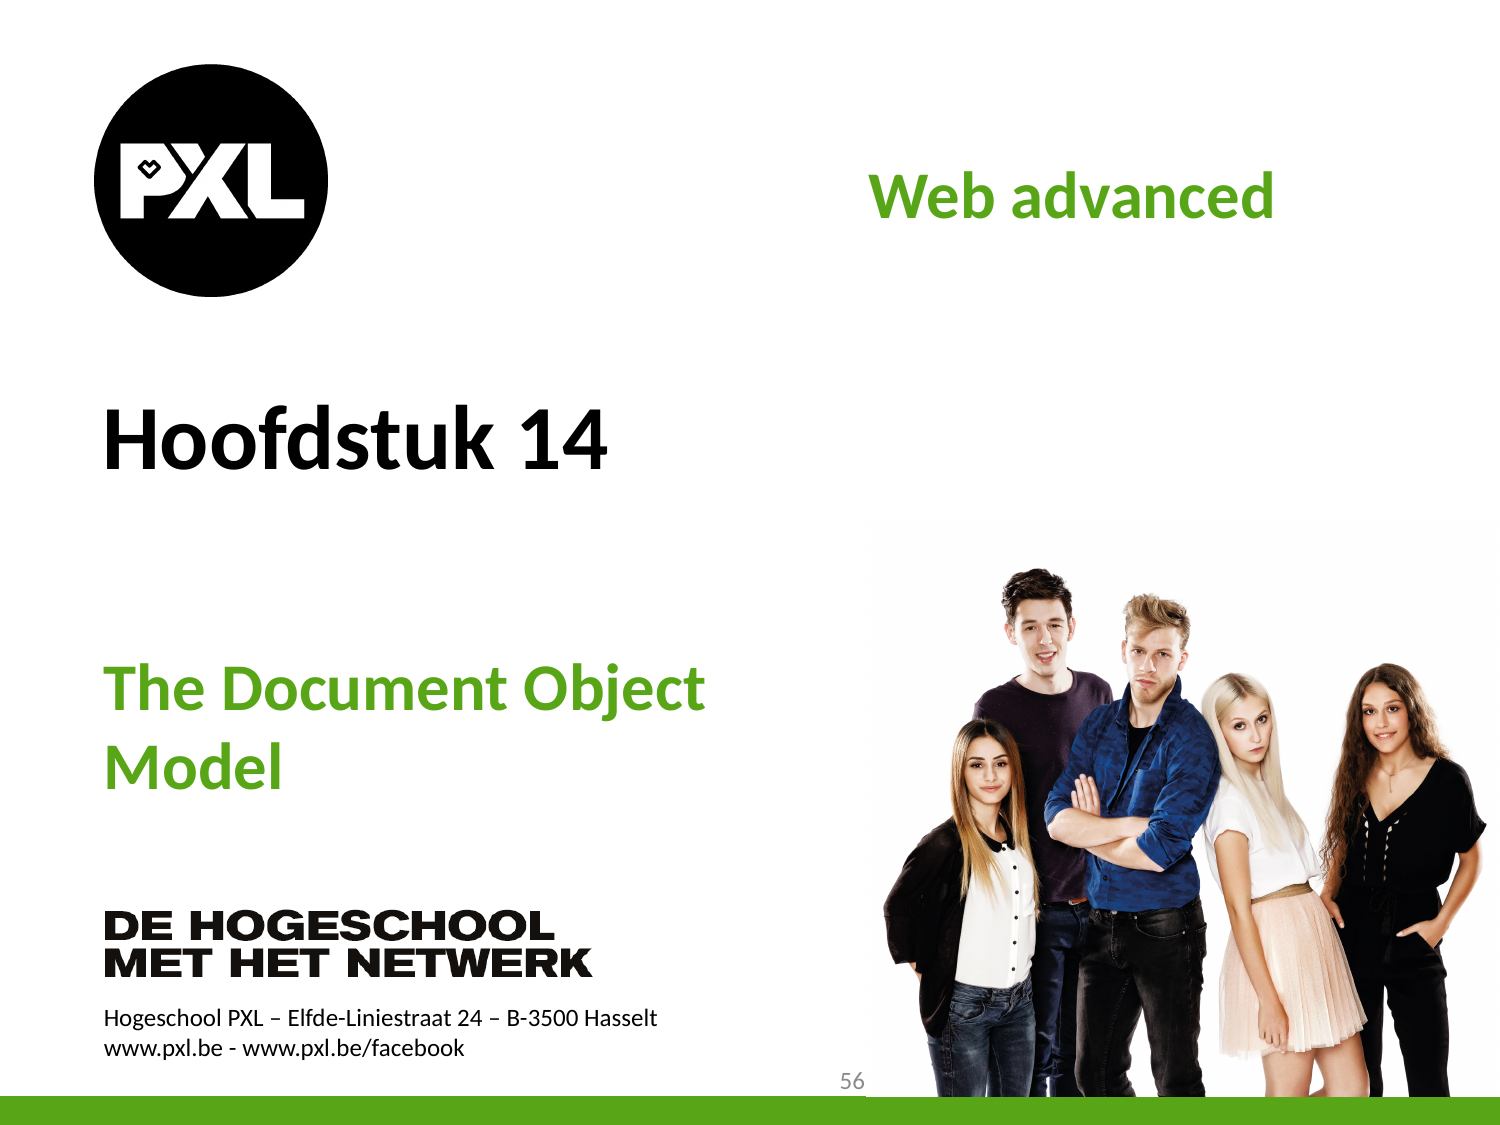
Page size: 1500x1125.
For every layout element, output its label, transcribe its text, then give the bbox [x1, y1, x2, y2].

picture [94, 64, 328, 297]
text_box <number> [530, 1049, 880, 1110]
picture [105, 909, 593, 977]
picture [866, 520, 1500, 1097]
text_box The Document Object Model [88, 635, 878, 823]
text_box Hoofdstuk 14 [87, 312, 1363, 554]
